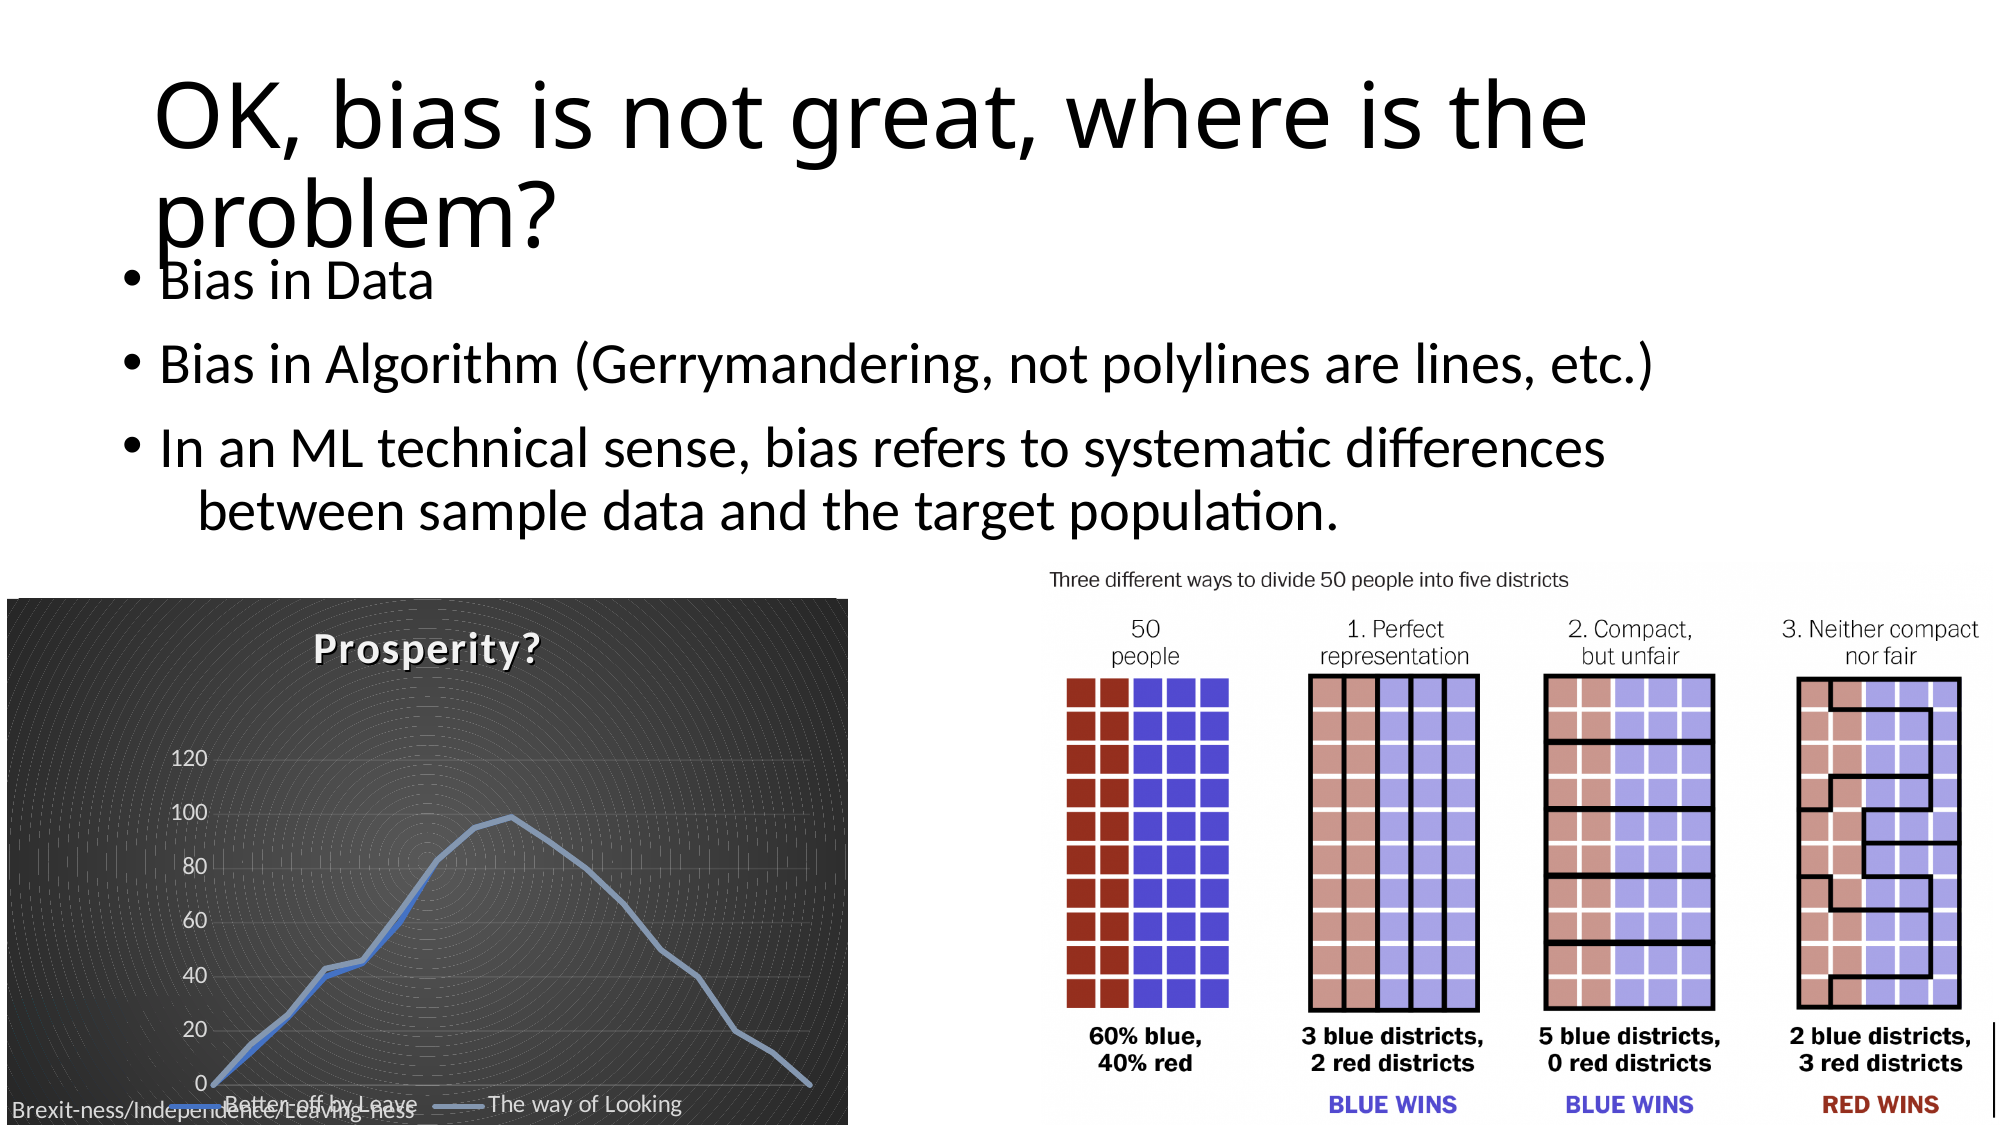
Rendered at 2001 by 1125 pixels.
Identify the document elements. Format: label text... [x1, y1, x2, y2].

chart [7, 598, 848, 1125]
title OK, bias is not great, where is the problem? [137, 59, 1863, 278]
list Bias in Data Bias in Algorithm (Gerrymandering, not polylines are lines, etc.) In an ML technical sense, bias refers to systematic differences between sample data and the target population. [107, 241, 1833, 956]
picture [1041, 562, 1993, 1125]
